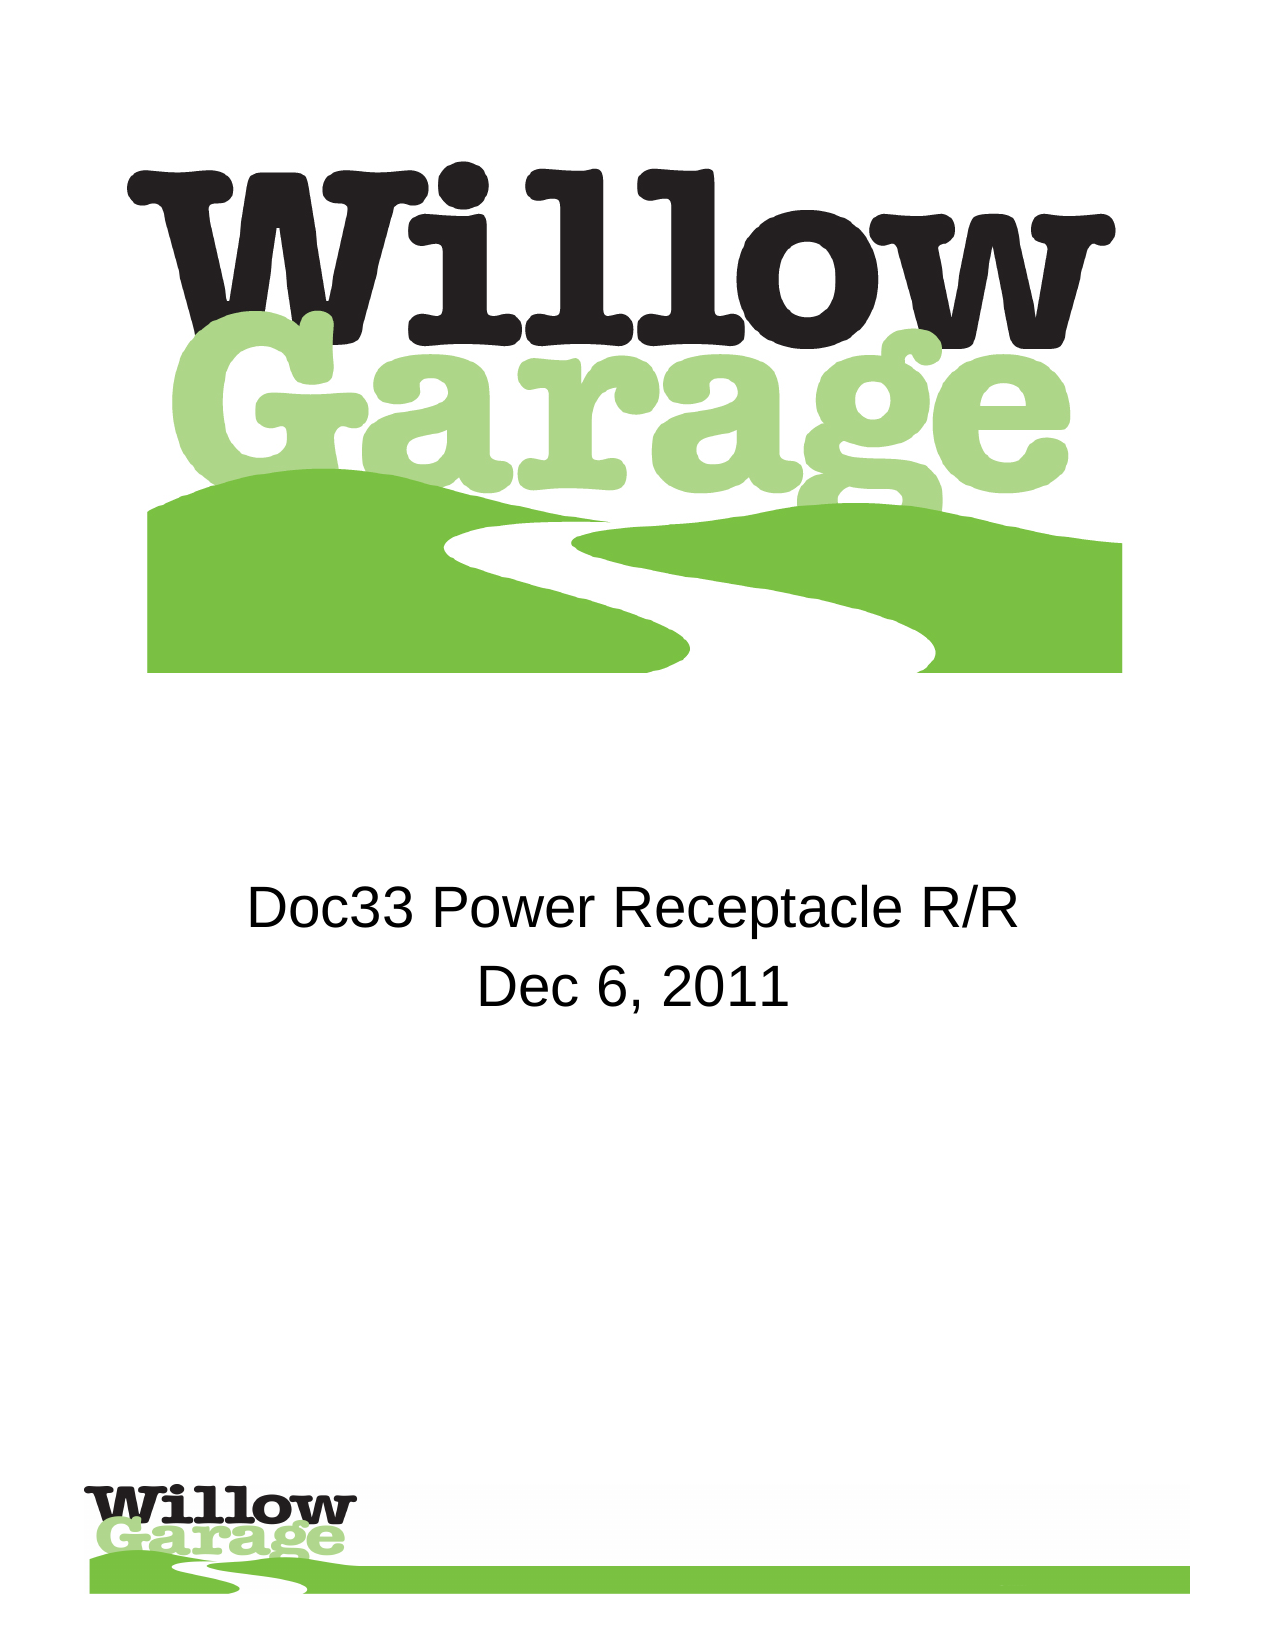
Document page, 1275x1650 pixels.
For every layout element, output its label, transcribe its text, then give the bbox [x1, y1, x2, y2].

picture [84, 1484, 1190, 1594]
list Doc33 Power Receptacle R/R Dec 6, 2011 [42, 866, 1233, 1197]
picture [42, 42, 1233, 784]
